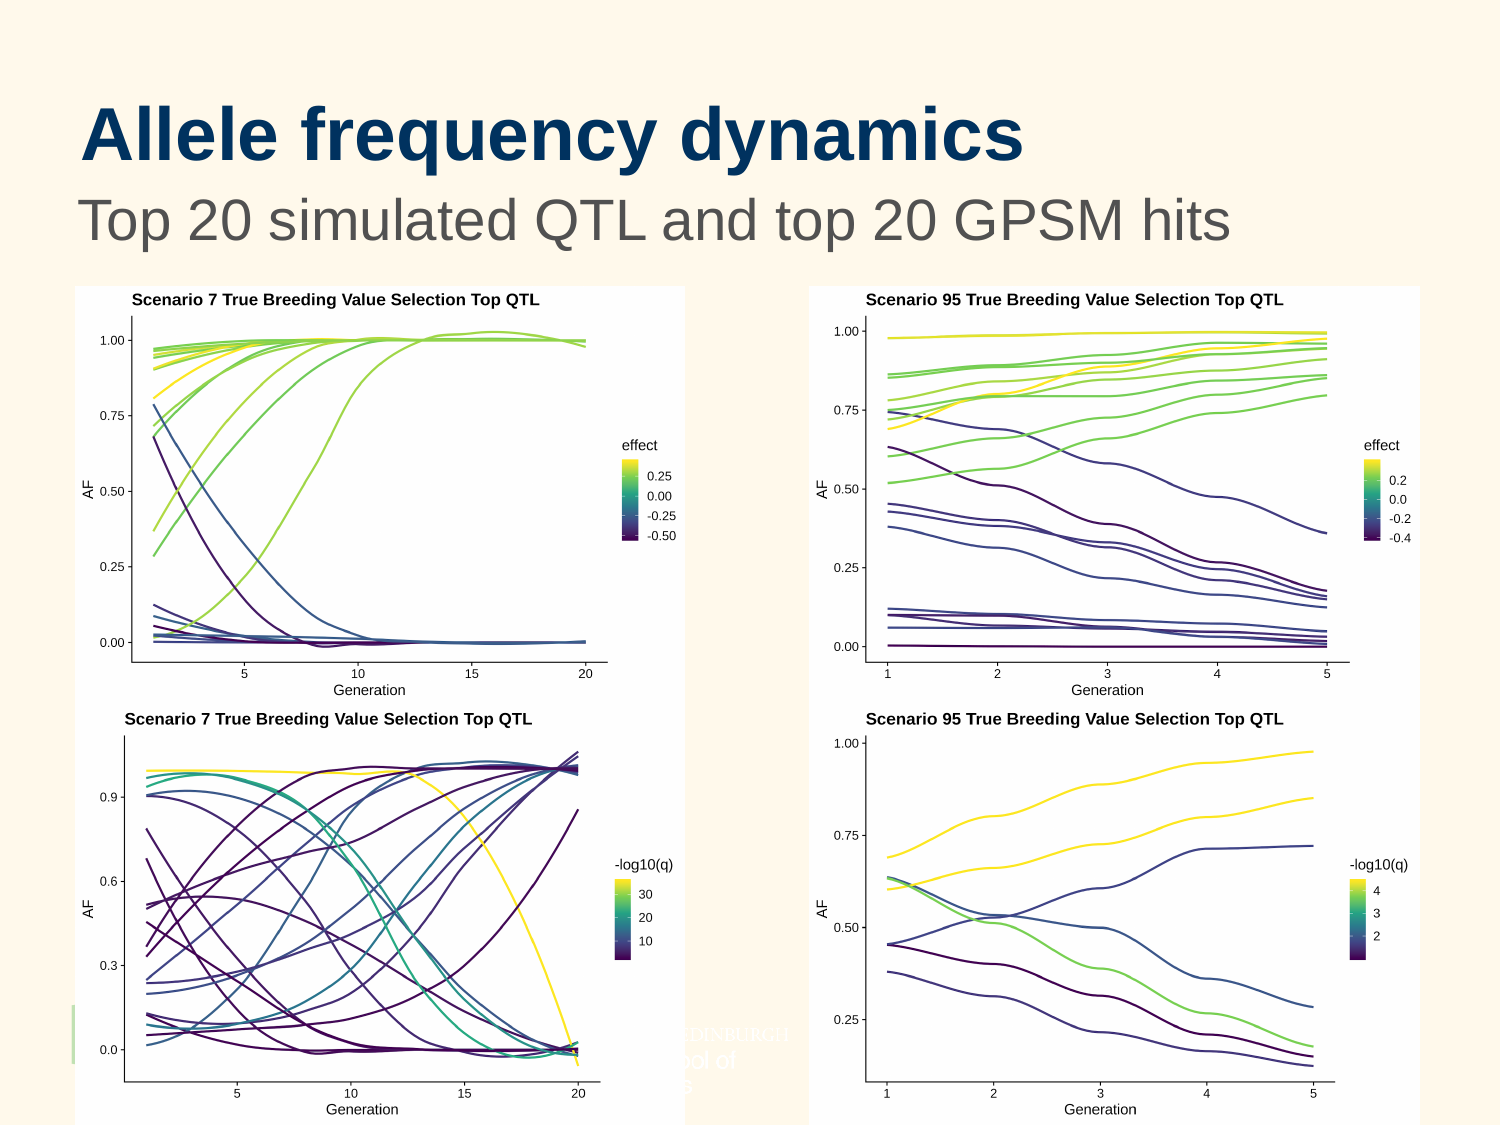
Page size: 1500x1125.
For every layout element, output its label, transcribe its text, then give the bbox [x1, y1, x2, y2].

picture [809, 286, 1420, 1125]
list Top 20 simulated QTL and top 20 GPSM hits [62, 174, 1425, 863]
title Allele frequency dynamics [64, 78, 1426, 185]
picture [64, 286, 685, 1125]
